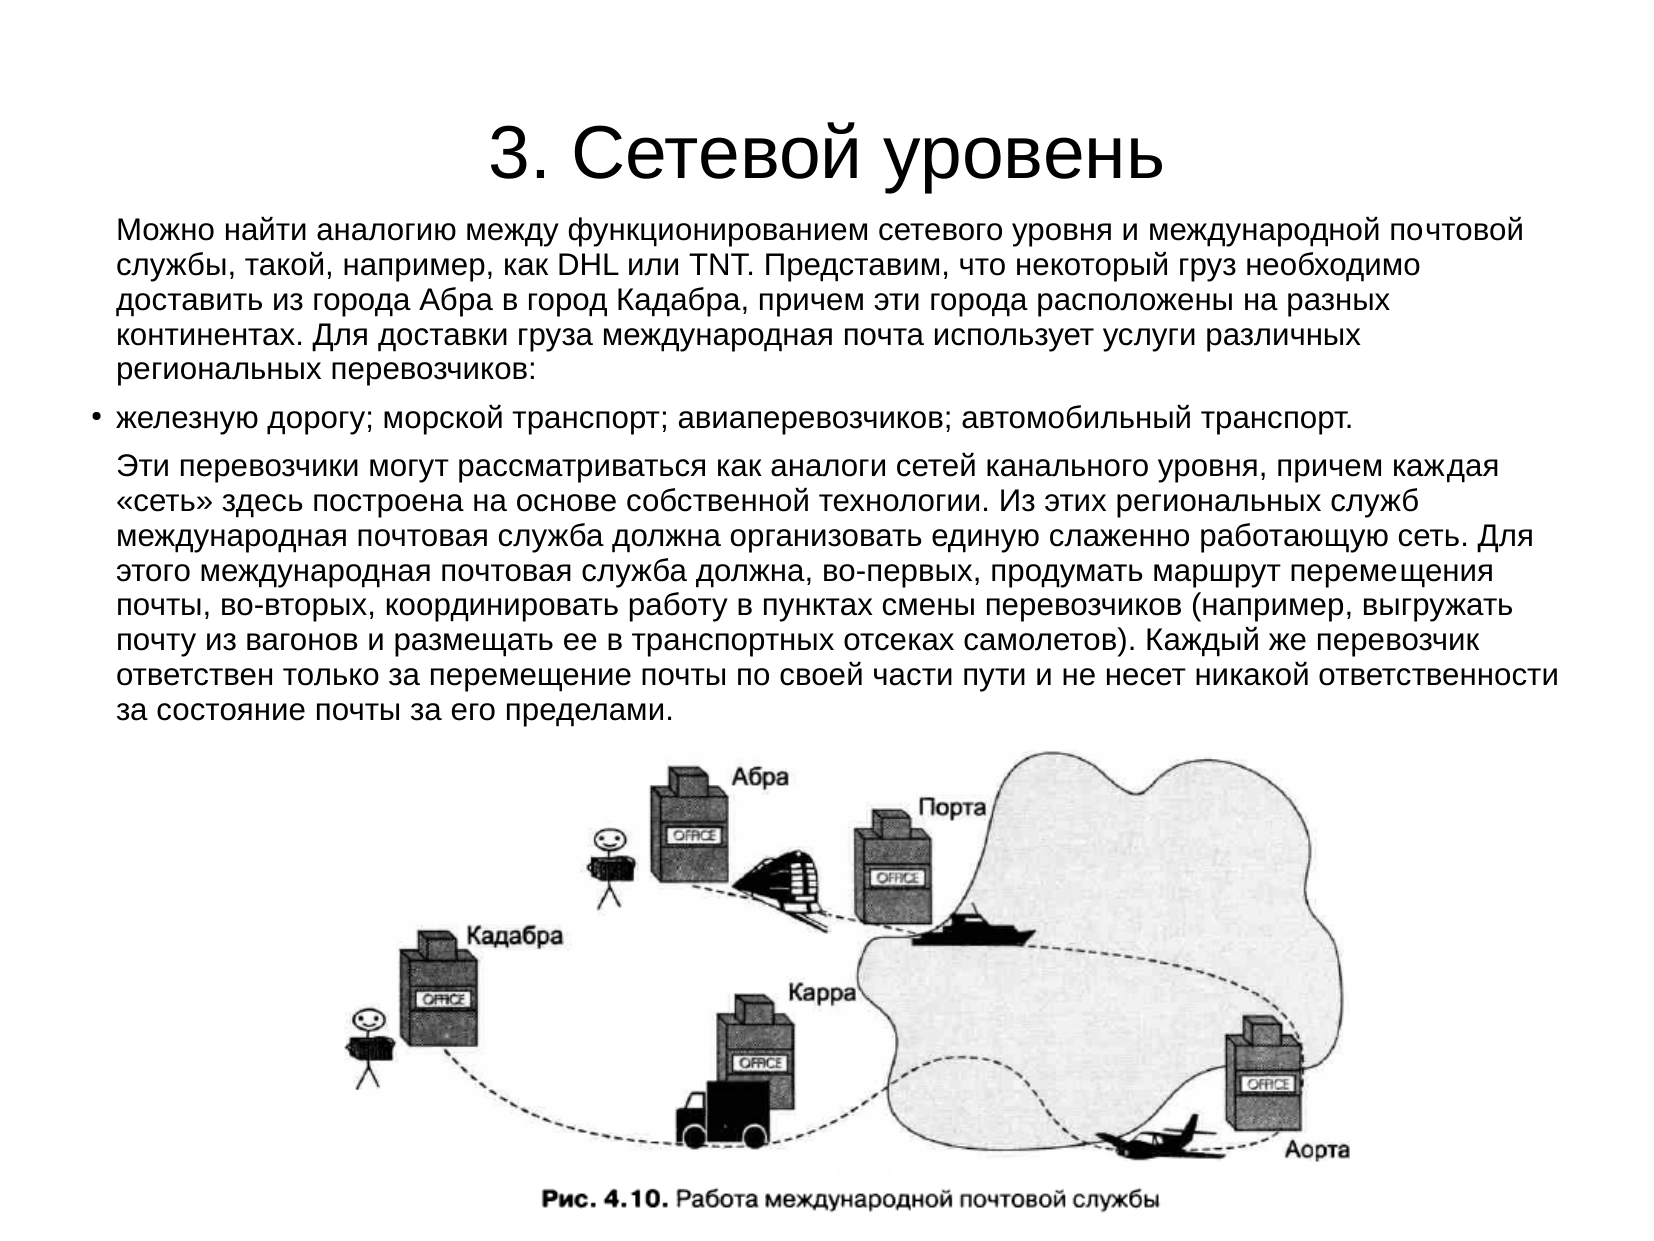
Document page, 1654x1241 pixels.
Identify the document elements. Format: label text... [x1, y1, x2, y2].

title 3. Сетевой уровень [82, 49, 1571, 212]
list Можно найти аналогию между функционированием сетевого уровня и международной по­чтовой службы, такой, например, как DHL или TNT. Представим, что некоторый груз необходимо доставить из города Абра в город Кадабра, причем эти города расположены на разных континентах. Для доставки груза международная почта использует услуги различных региональных перевозчиков: железную дорогу; морской транспорт; авиаперевозчиков; автомобильный транспорт. Эти перевозчики могут рассматриваться как аналоги сетей канального уровня, причем каж­дая «сеть» здесь построена на основе собственной технологии. Из этих региональных служб международная почтовая служба должна организовать единую слаженно работающую сеть. Для этого международная почтовая служба должна, во-первых, продумать маршрут переме­щения почты, во-вторых, координировать работу в пунктах смены перевозчиков (например, выгружать почту из вагонов и размещать ее в транспортных отсеках самолетов). Каждый же перевозчик ответствен только за перемещение почты по своей части пути и не несет никакой ответственности за состояние почты за его пределами. [82, 212, 1571, 745]
picture [319, 732, 1382, 1223]
